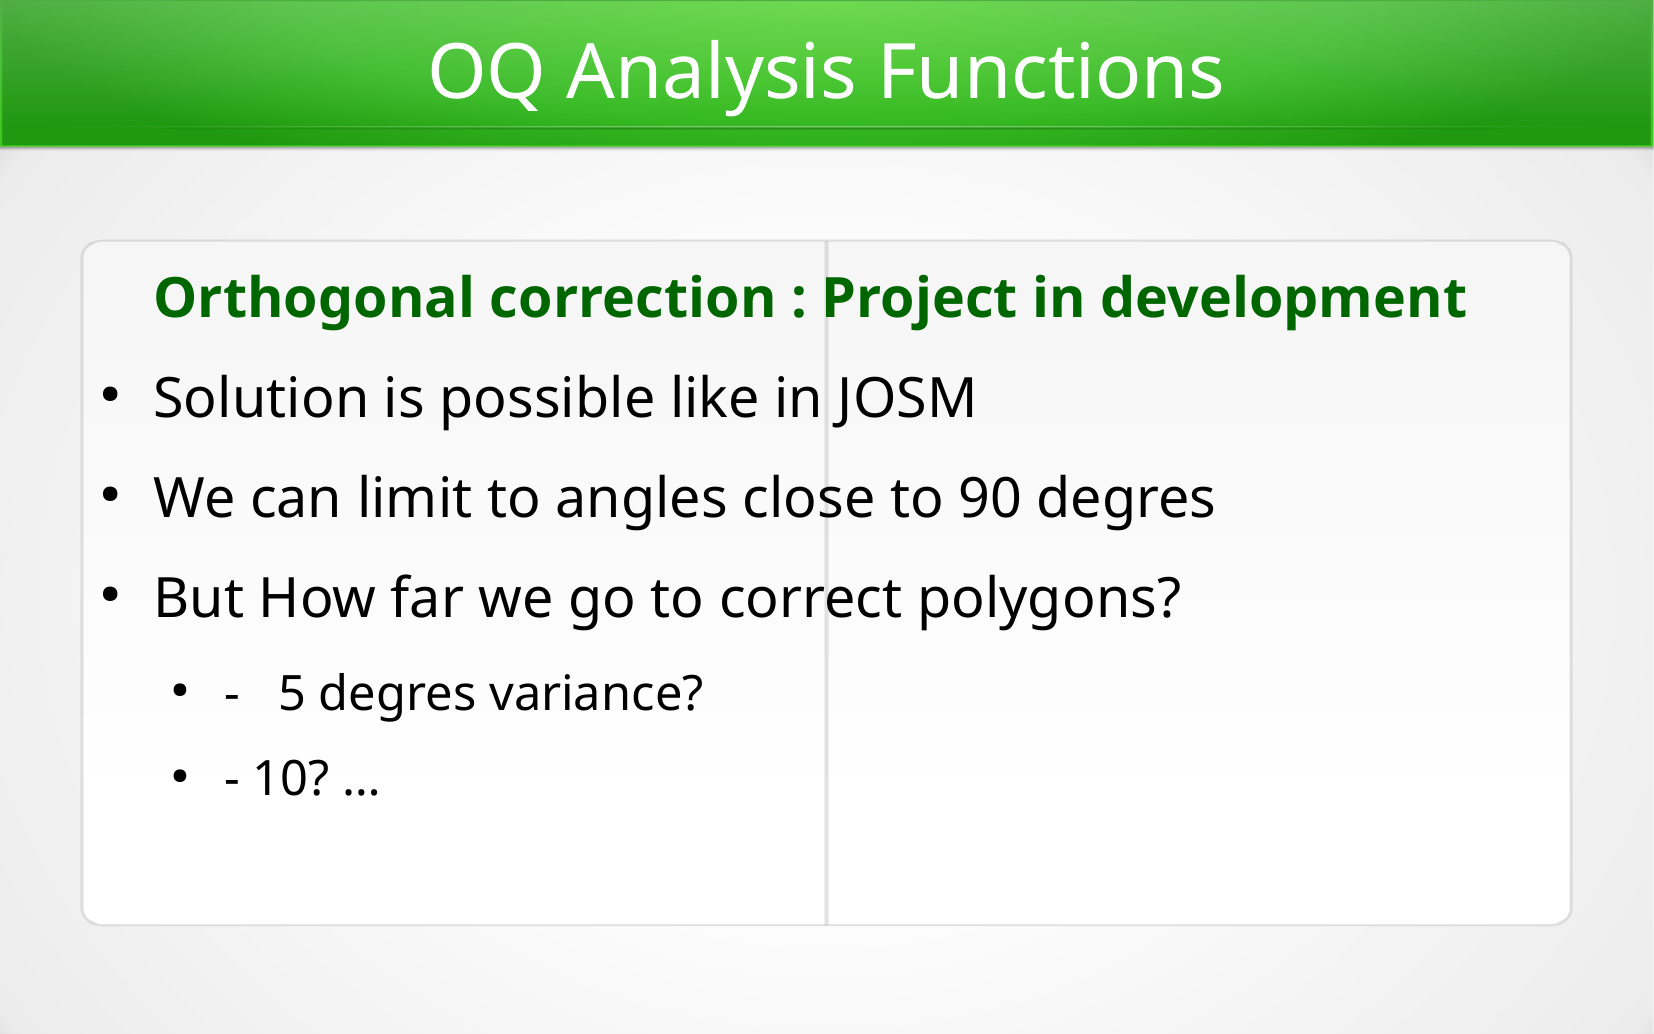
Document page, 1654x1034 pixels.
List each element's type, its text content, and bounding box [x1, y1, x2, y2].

list Orthogonal correction : Project in development Solution is possible like in JOSM We can limit to angles close to 90 degres But How far we go to correct polygons? - 5 degres variance? - 10? … [82, 157, 1571, 926]
title OQ Analysis Functions [82, 9, 1571, 128]
picture [0, 0, 1654, 1034]
